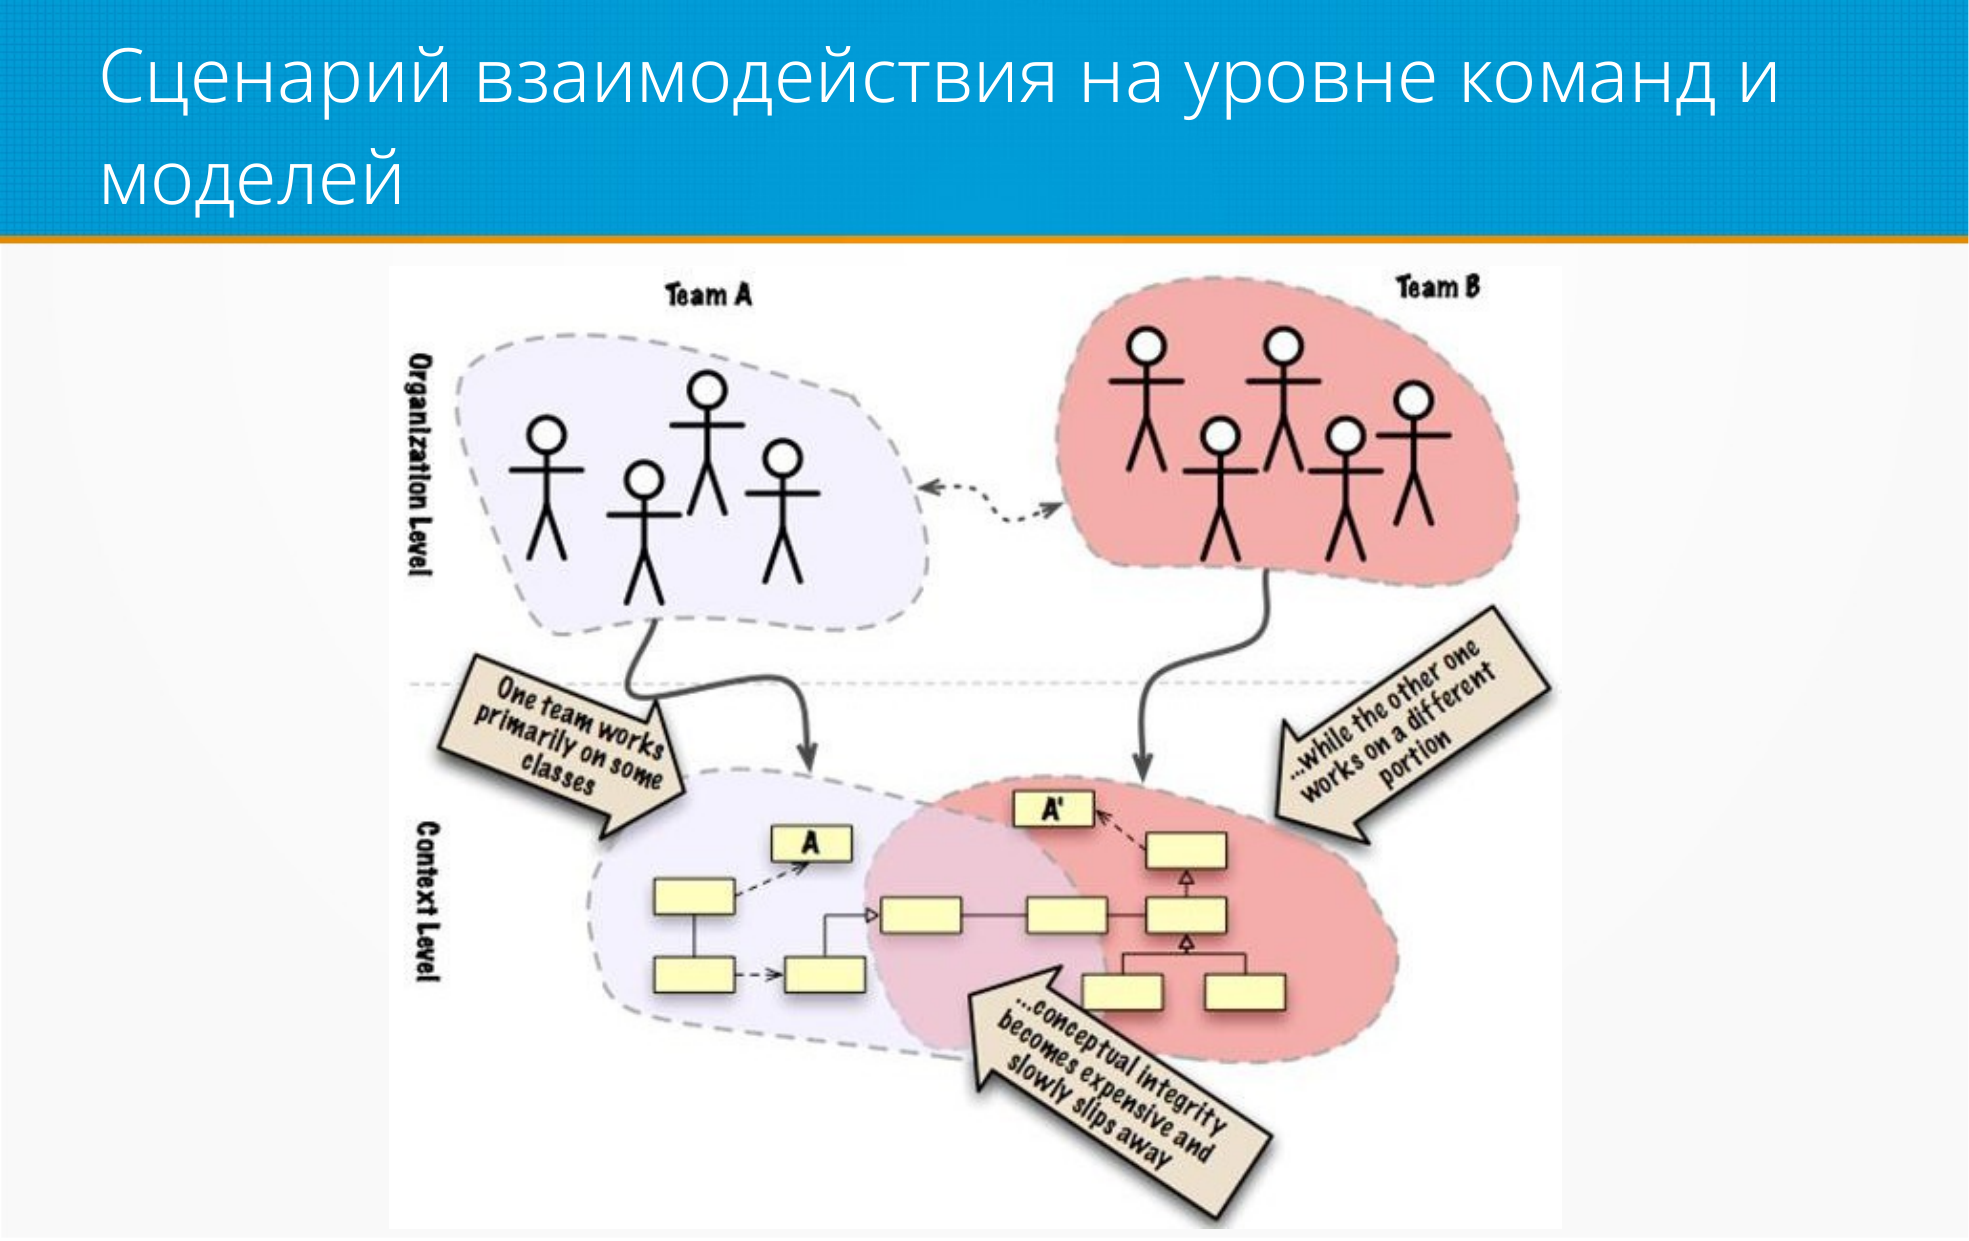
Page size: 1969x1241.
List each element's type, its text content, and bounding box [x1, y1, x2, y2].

picture [0, 233, 1969, 1241]
title Сценарий взаимодействия на уровне команд и моделей [98, 19, 1870, 227]
